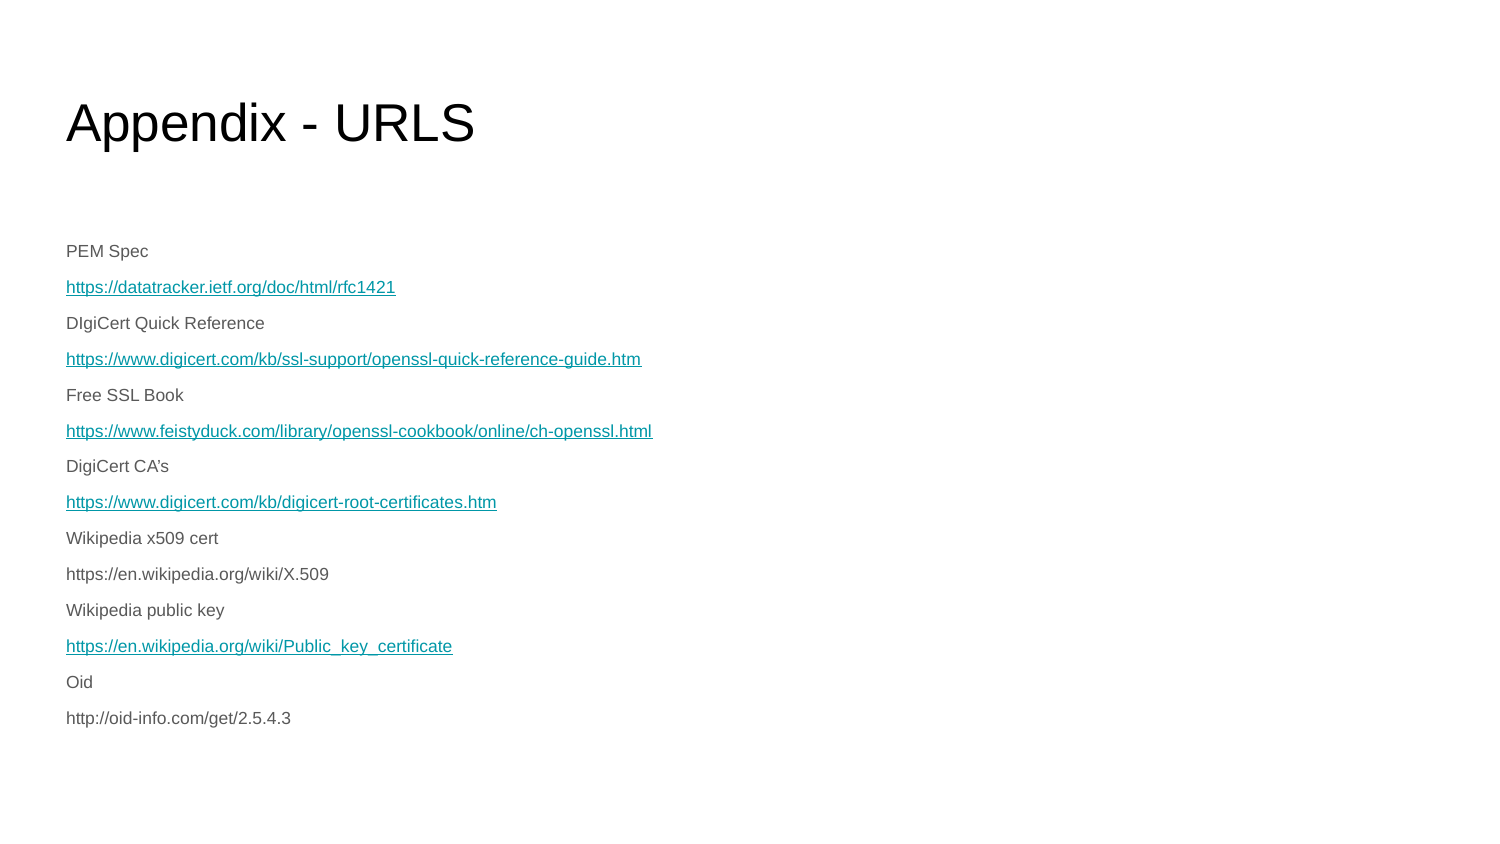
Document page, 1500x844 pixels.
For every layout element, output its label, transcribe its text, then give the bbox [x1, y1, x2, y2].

list PEM Spec https://datatracker.ietf.org/doc/html/rfc1421 DIgiCert Quick Reference https://www.digicert.com/kb/ssl-support/openssl-quick-reference-guide.htm Free SSL Book https://www.feistyduck.com/library/openssl-cookbook/online/ch-openssl.html DigiCert CA’s https://www.digicert.com/kb/digicert-root-certificates.htm Wikipedia x509 cert https://en.wikipedia.org/wiki/X.509 Wikipedia public key https://en.wikipedia.org/wiki/Public_key_certificate Oid http://oid-info.com/get/2.5.4.3 [51, 189, 1449, 750]
title Appendix - URLS [51, 72, 1449, 167]
